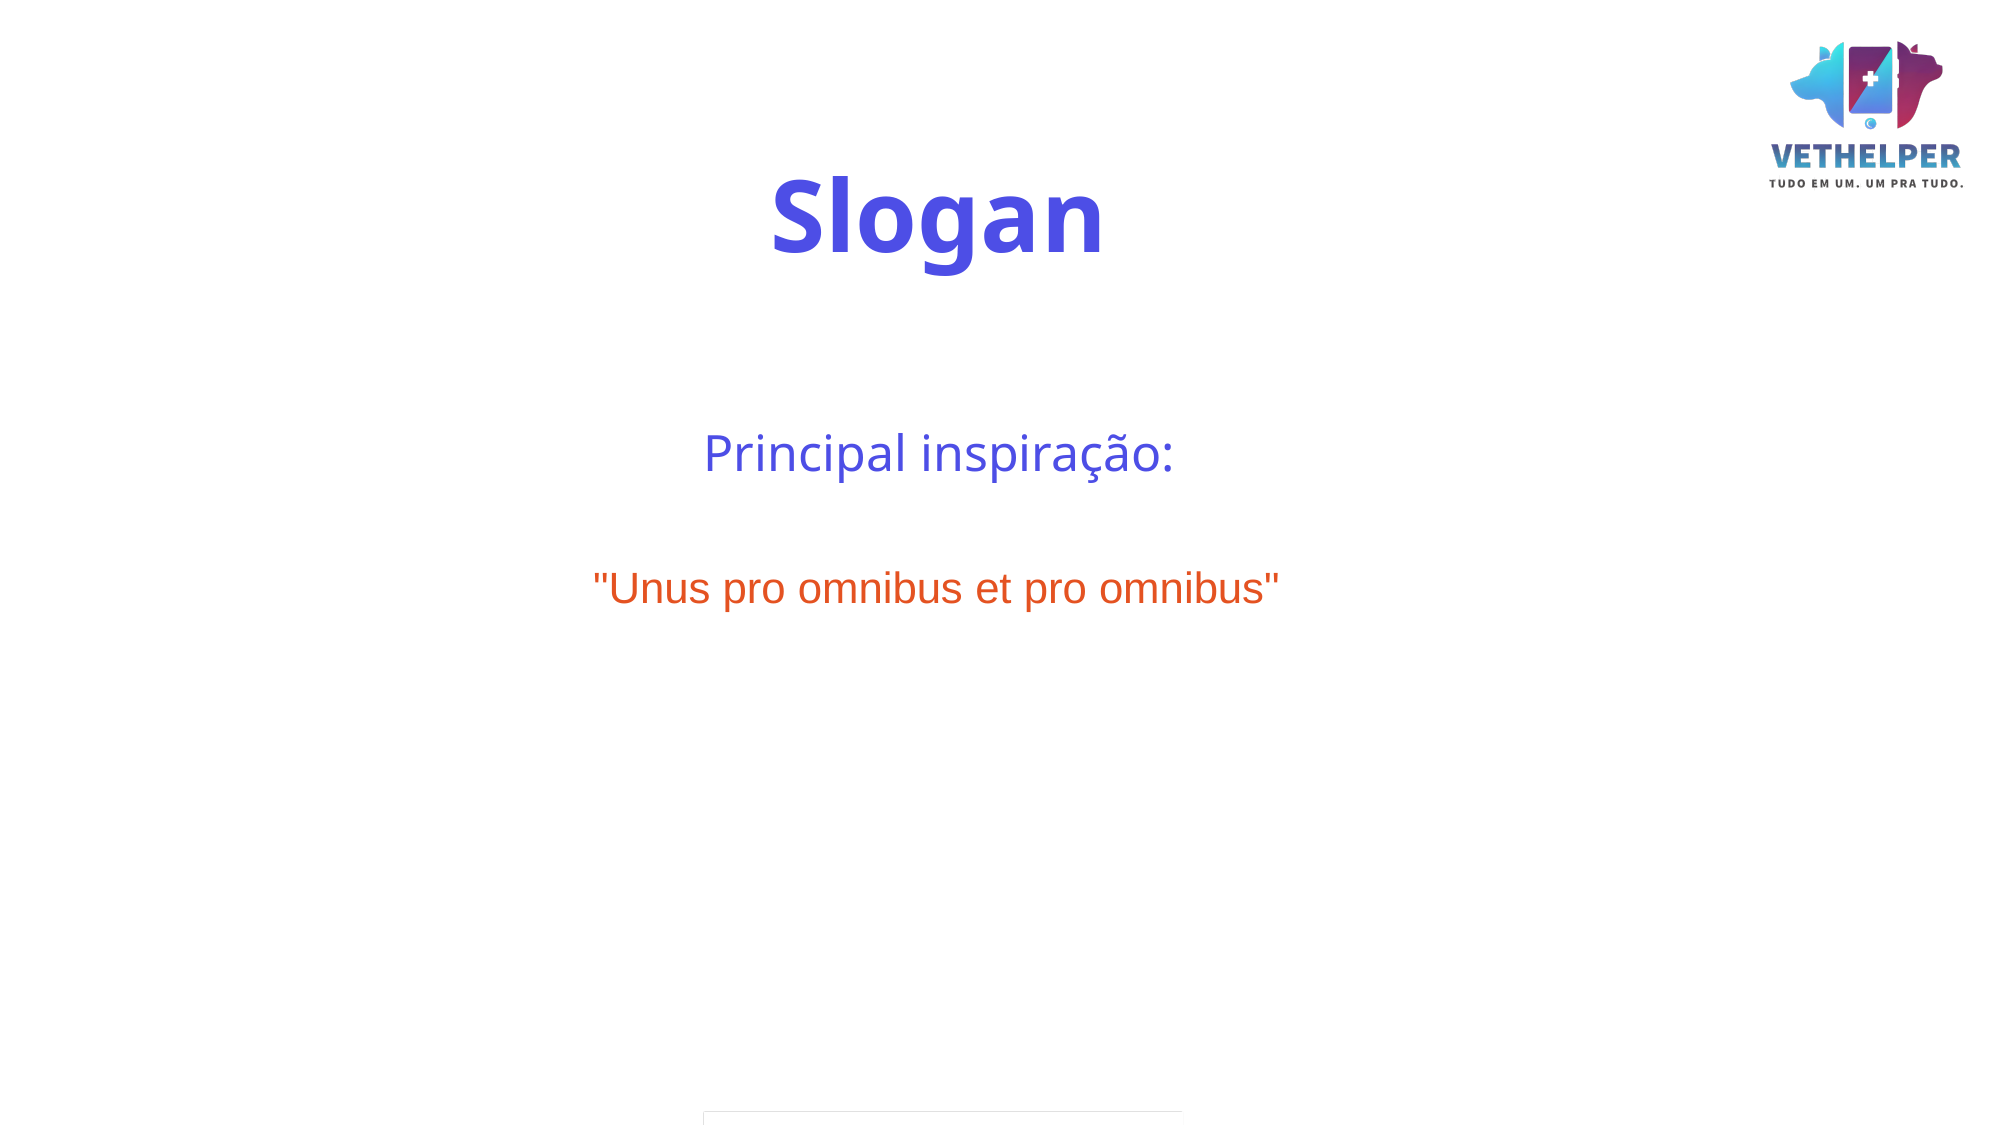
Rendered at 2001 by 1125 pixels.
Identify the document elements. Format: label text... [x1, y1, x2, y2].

picture [1767, 35, 1965, 193]
text_box "Unus pro omnibus et pro omnibus" [578, 506, 1307, 621]
text_box Slogan [755, 144, 1130, 282]
text_box Principal inspiração: [660, 414, 1220, 490]
